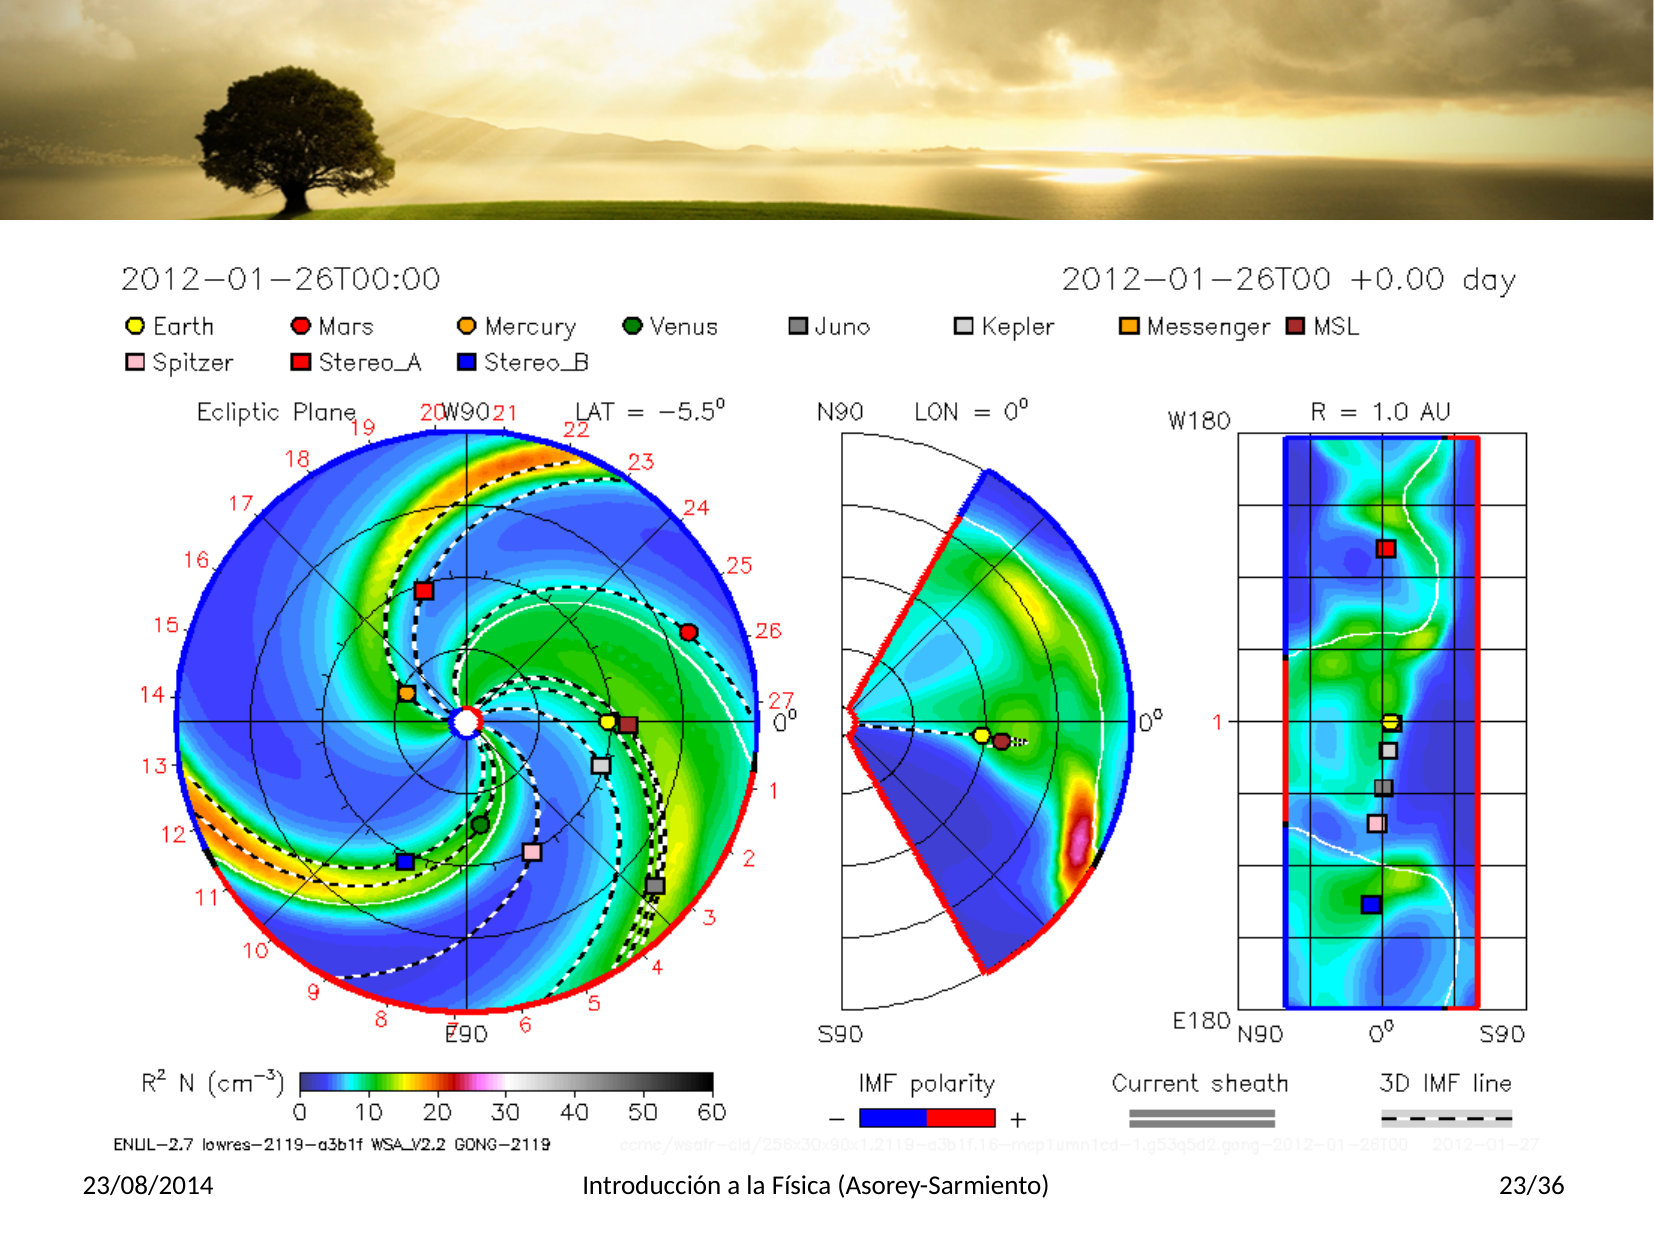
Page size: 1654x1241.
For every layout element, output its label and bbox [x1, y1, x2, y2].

picture [106, 254, 1547, 1156]
picture [0, 0, 1654, 220]
